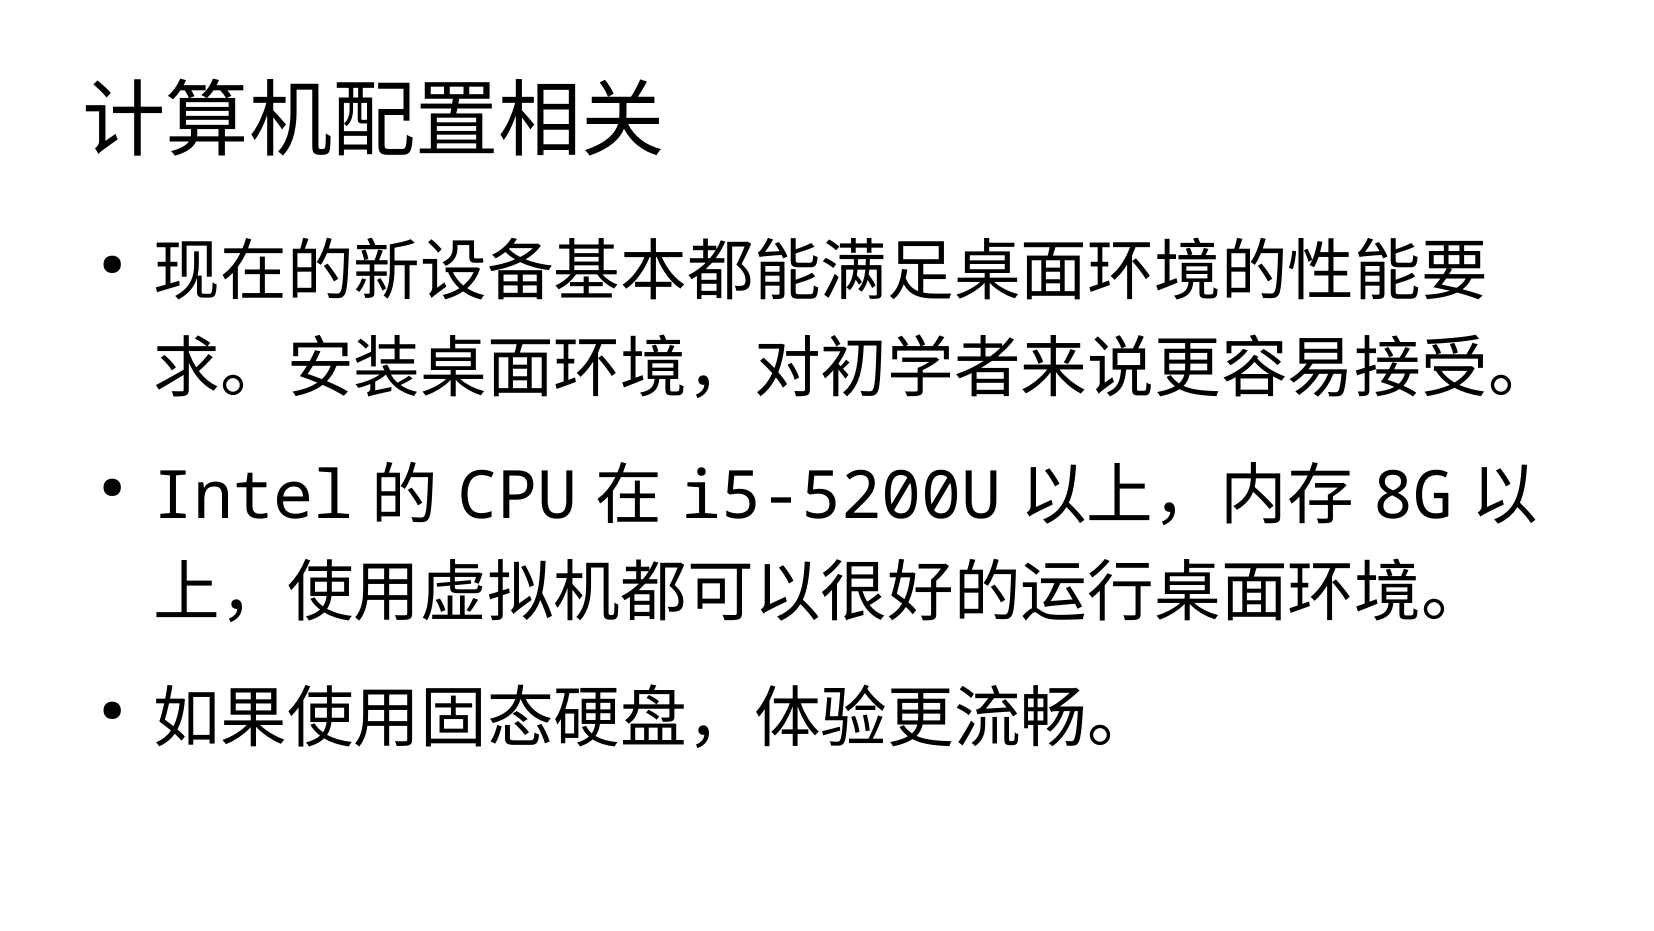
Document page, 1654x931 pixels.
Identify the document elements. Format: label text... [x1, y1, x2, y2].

title 计算机配置相关 [82, 37, 1571, 189]
list 现在的新设备基本都能满足桌面环境的性能要求。安装桌面环境，对初学者来说更容易接受。 Intel的CPU在i5-5200U以上，内存8G以上，使用虚拟机都可以很好的运行桌面环境。 如果使用固态硬盘，体验更流畅。 [82, 217, 1571, 827]
